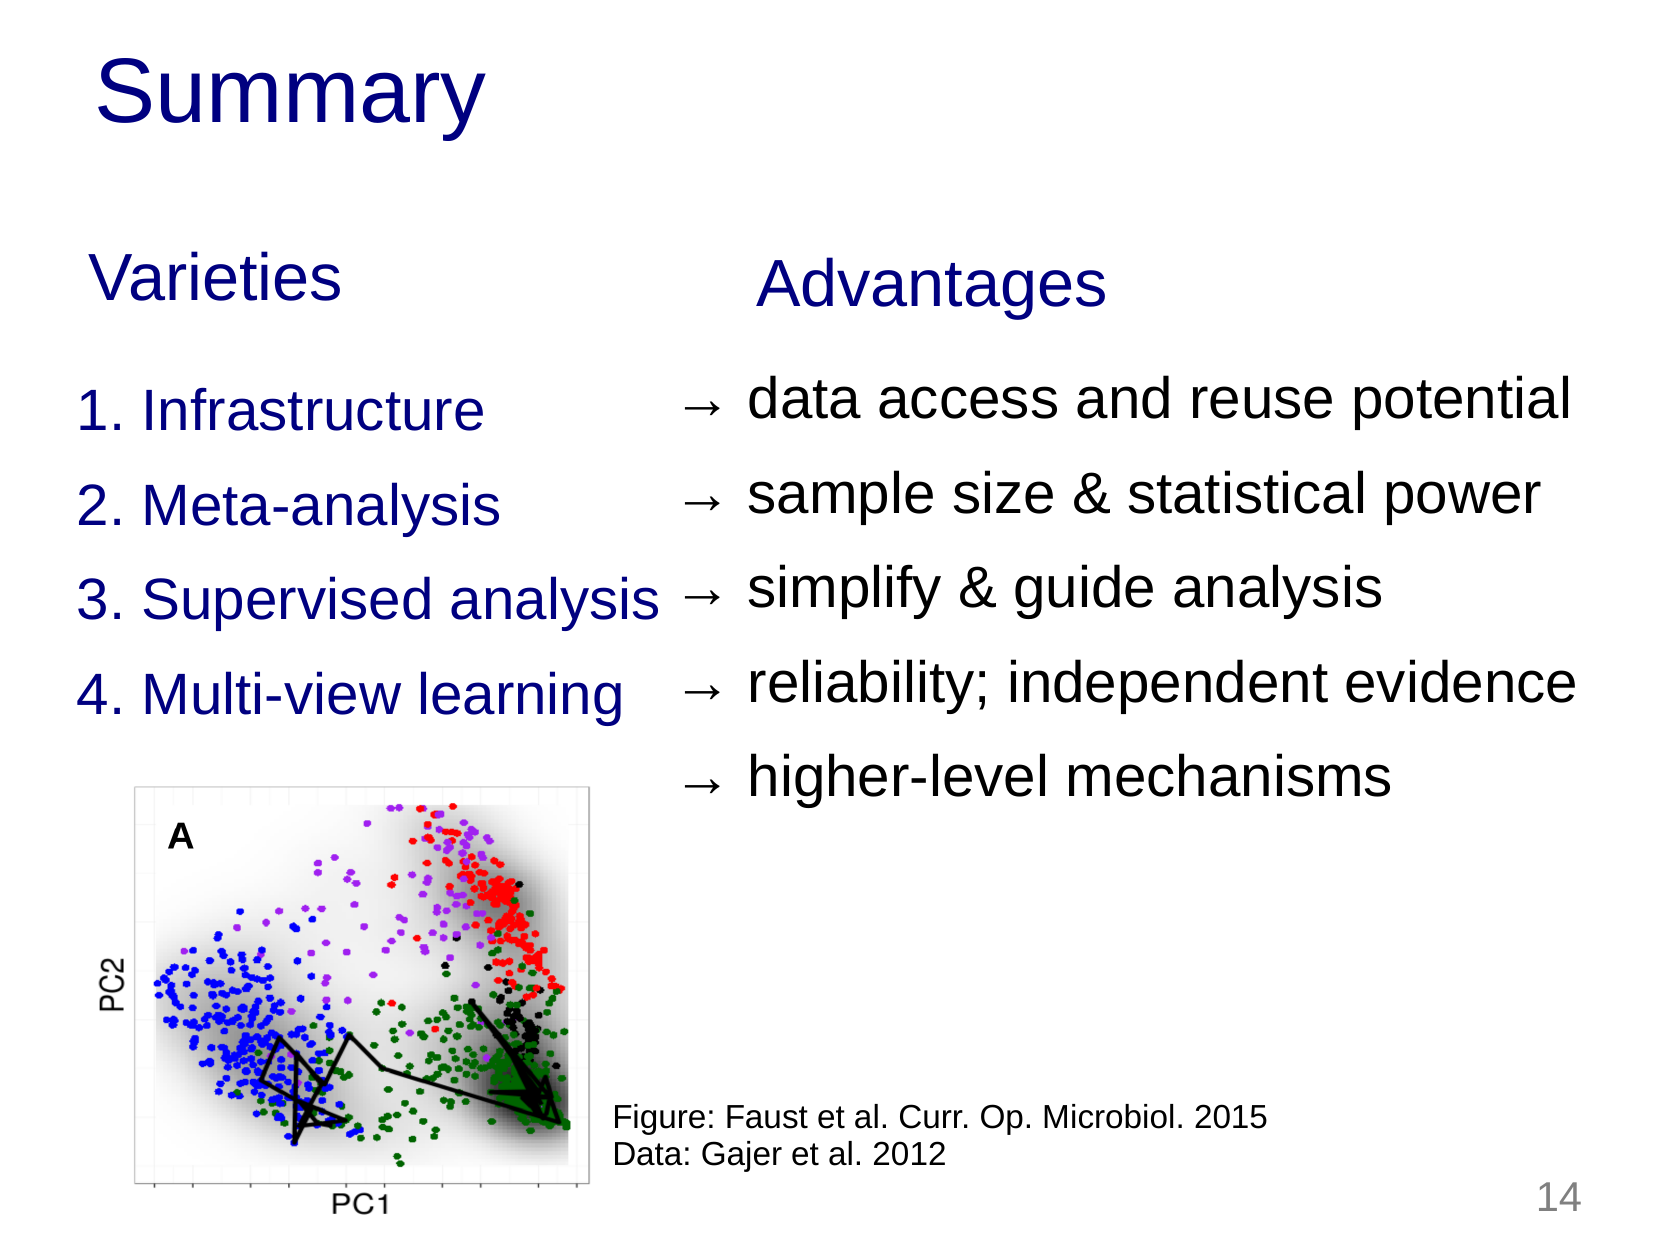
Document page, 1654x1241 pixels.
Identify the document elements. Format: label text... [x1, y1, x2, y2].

title Advantages [755, 236, 1335, 331]
title Varieties [88, 236, 668, 319]
list → data access and reuse potential → sample size & statistical power → simplify & guide analysis → reliability; independent evidence → higher-level mechanisms [673, 366, 1619, 1052]
title Summary [94, 15, 1565, 166]
title <number> [1505, 1174, 1613, 1221]
list 1. Infrastructure 2. Meta-analysis 3. Supervised analysis 4. Multi-view learning [76, 377, 673, 875]
text_box Figure: Faust et al. Curr. Op. Microbiol. 2015 Data: Gajer et al. 2012 [612, 1077, 1382, 1193]
picture [70, 779, 599, 1217]
